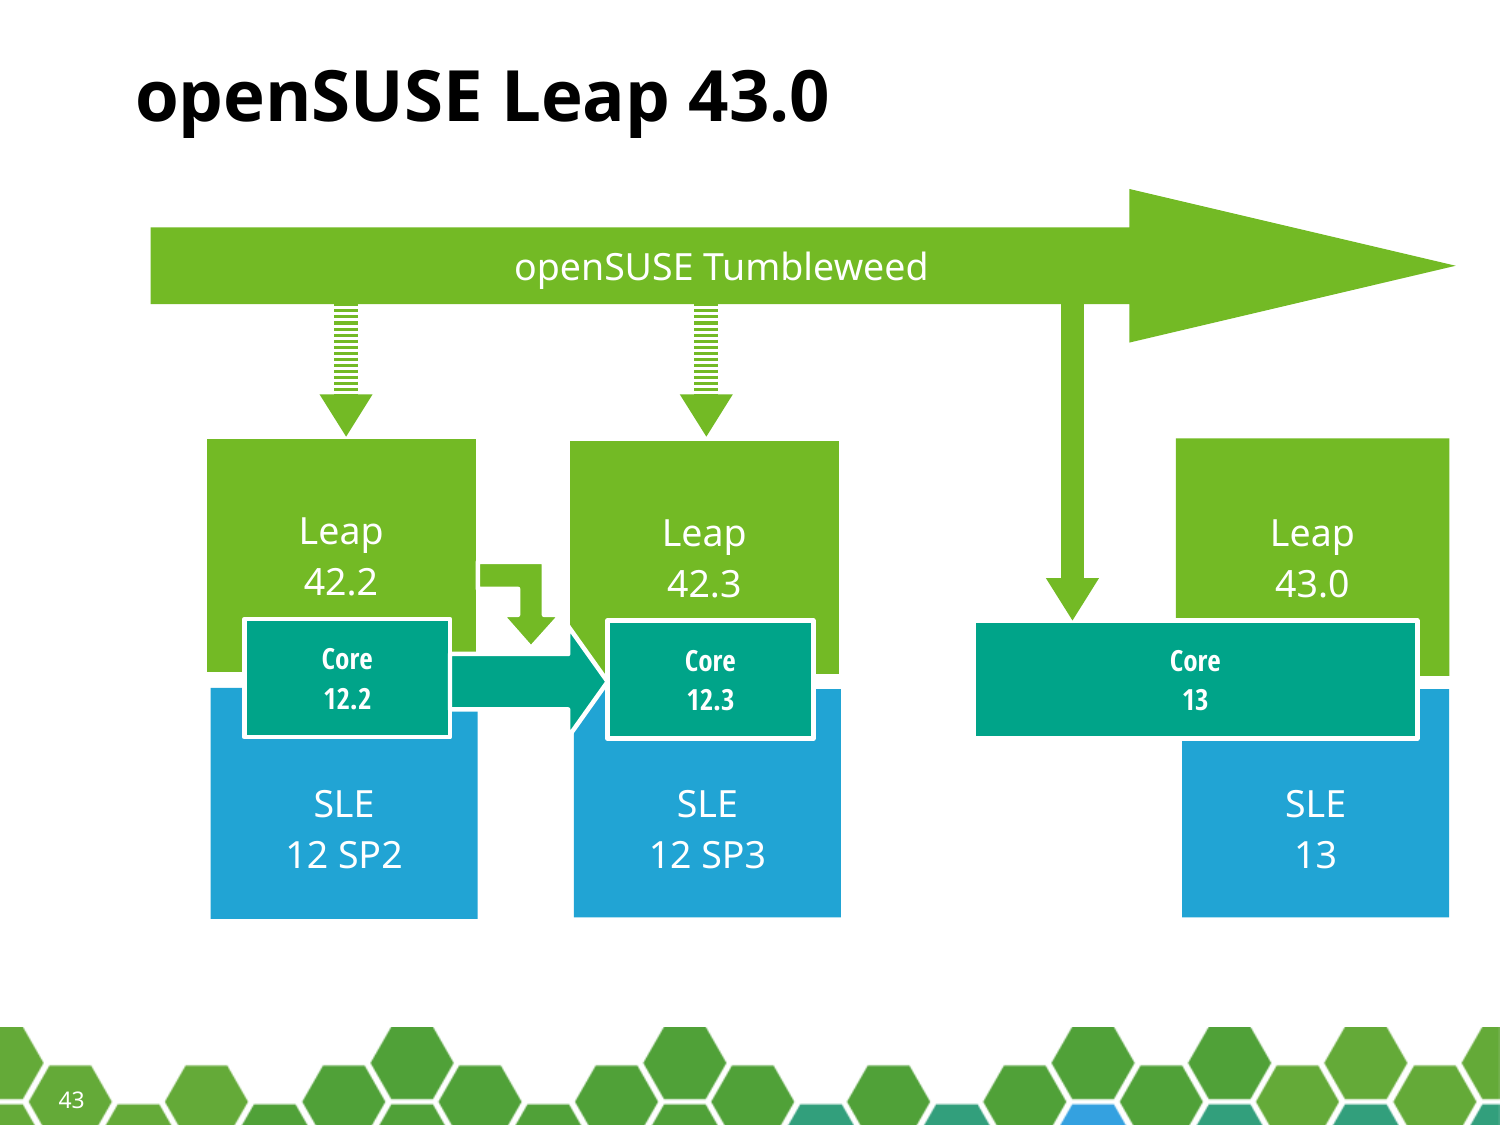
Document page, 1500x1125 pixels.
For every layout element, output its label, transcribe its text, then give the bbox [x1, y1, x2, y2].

picture [0, 1027, 1500, 1125]
text_box SLE 12 SP2 [210, 687, 478, 919]
text_box Leap 43.0 [1175, 438, 1450, 676]
text_box SLE 13 [1182, 689, 1450, 918]
text_box [450, 626, 608, 738]
text_box Core 13 [973, 620, 1418, 739]
text_box SLE 12 SP3 [573, 689, 841, 918]
text_box [477, 561, 561, 649]
text_box openSUSE Tumbleweed [150, 188, 1456, 343]
text_box Core 12.2 [244, 619, 451, 738]
title openSUSE Leap 43.0 [135, 12, 1372, 175]
text_box Leap 42.2 [204, 437, 478, 675]
text_box Leap 42.3 [567, 438, 842, 676]
text_box Core 12.3 [607, 620, 814, 739]
